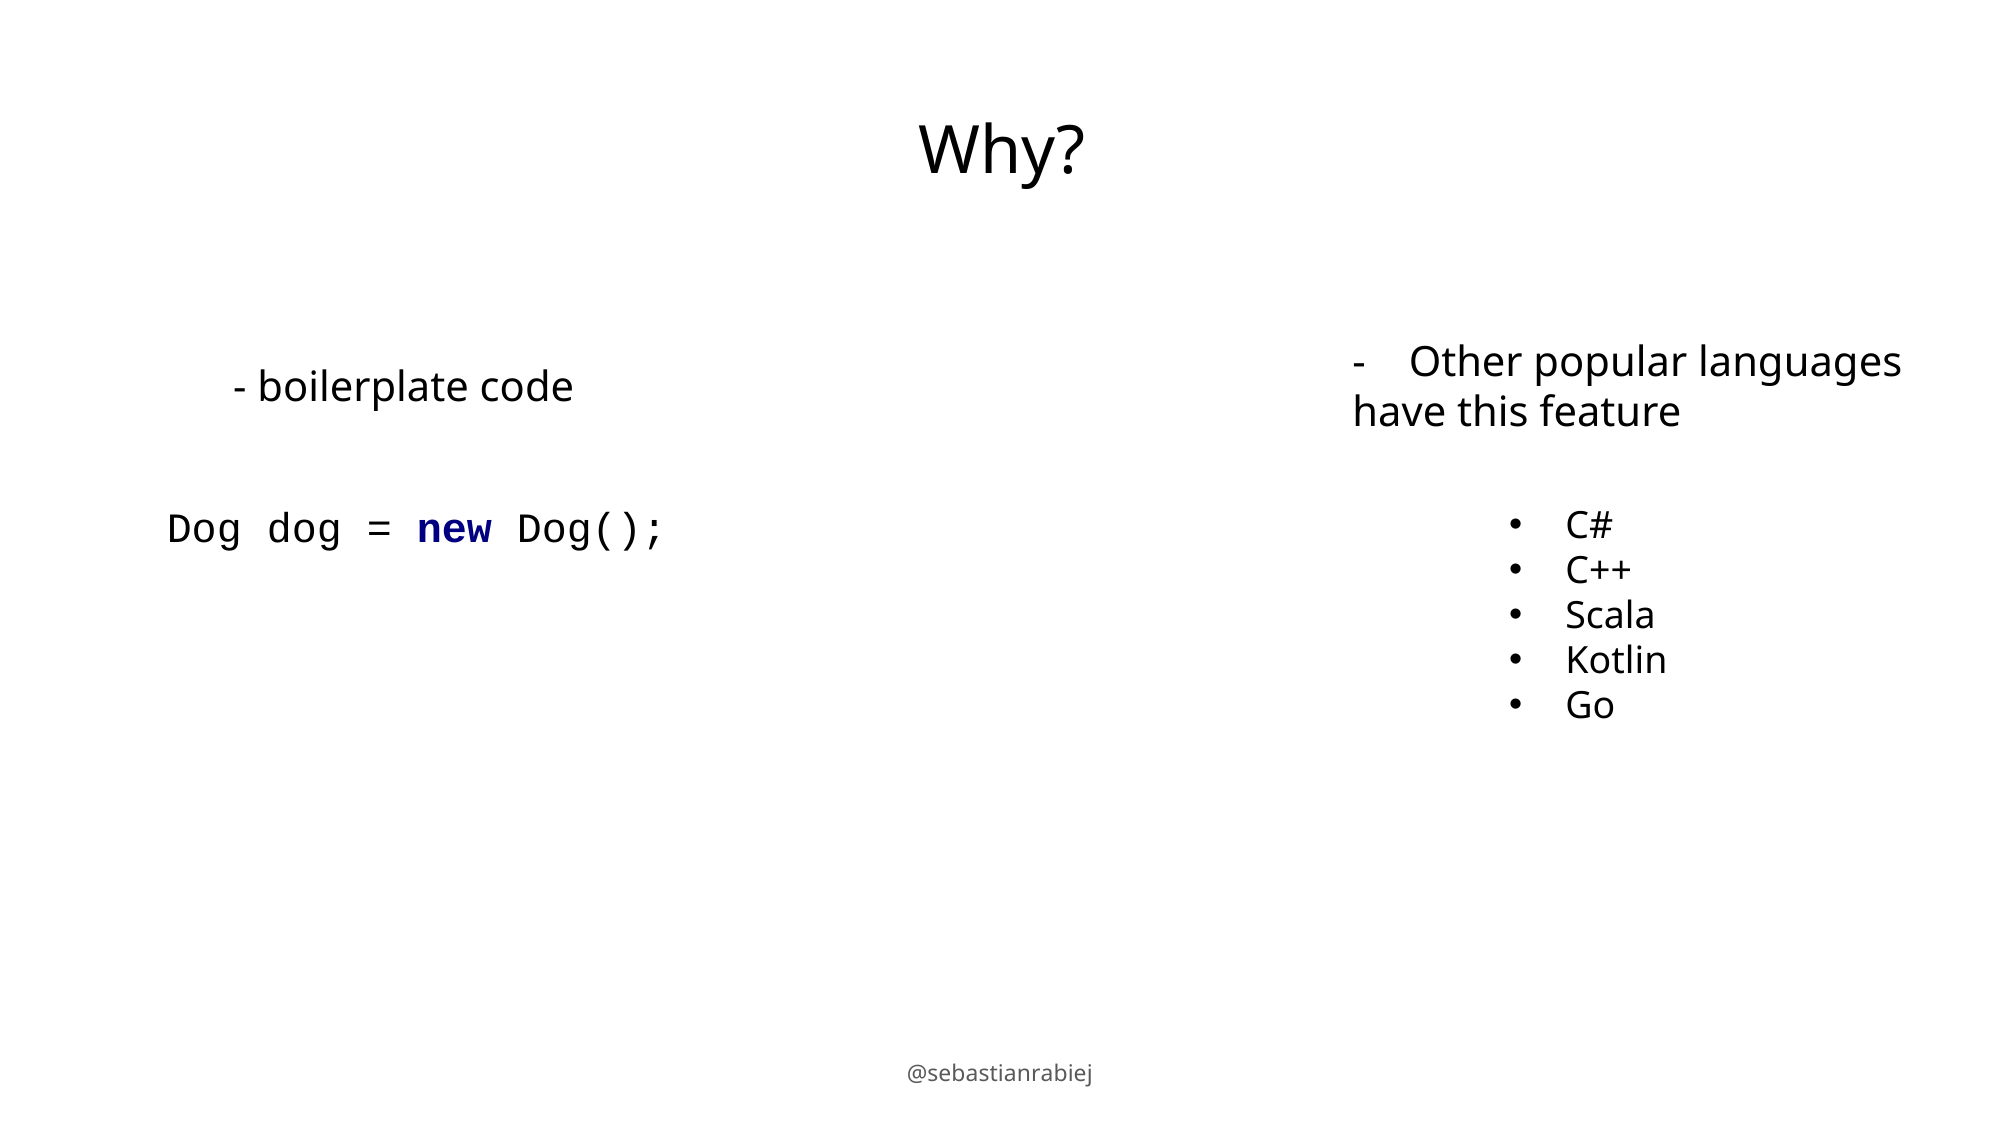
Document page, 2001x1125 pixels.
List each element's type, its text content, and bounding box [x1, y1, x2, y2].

text_box Dog dog = new Dog(); [151, 493, 687, 559]
text_box @sebastianrabiej [662, 1042, 1338, 1103]
text_box Why? [903, 99, 1097, 196]
text_box Other popular languages have this feature [1337, 327, 1883, 495]
text_box C# C++ Scala Kotlin Go [1494, 493, 1676, 781]
text_box - boilerplate code [218, 352, 572, 419]
